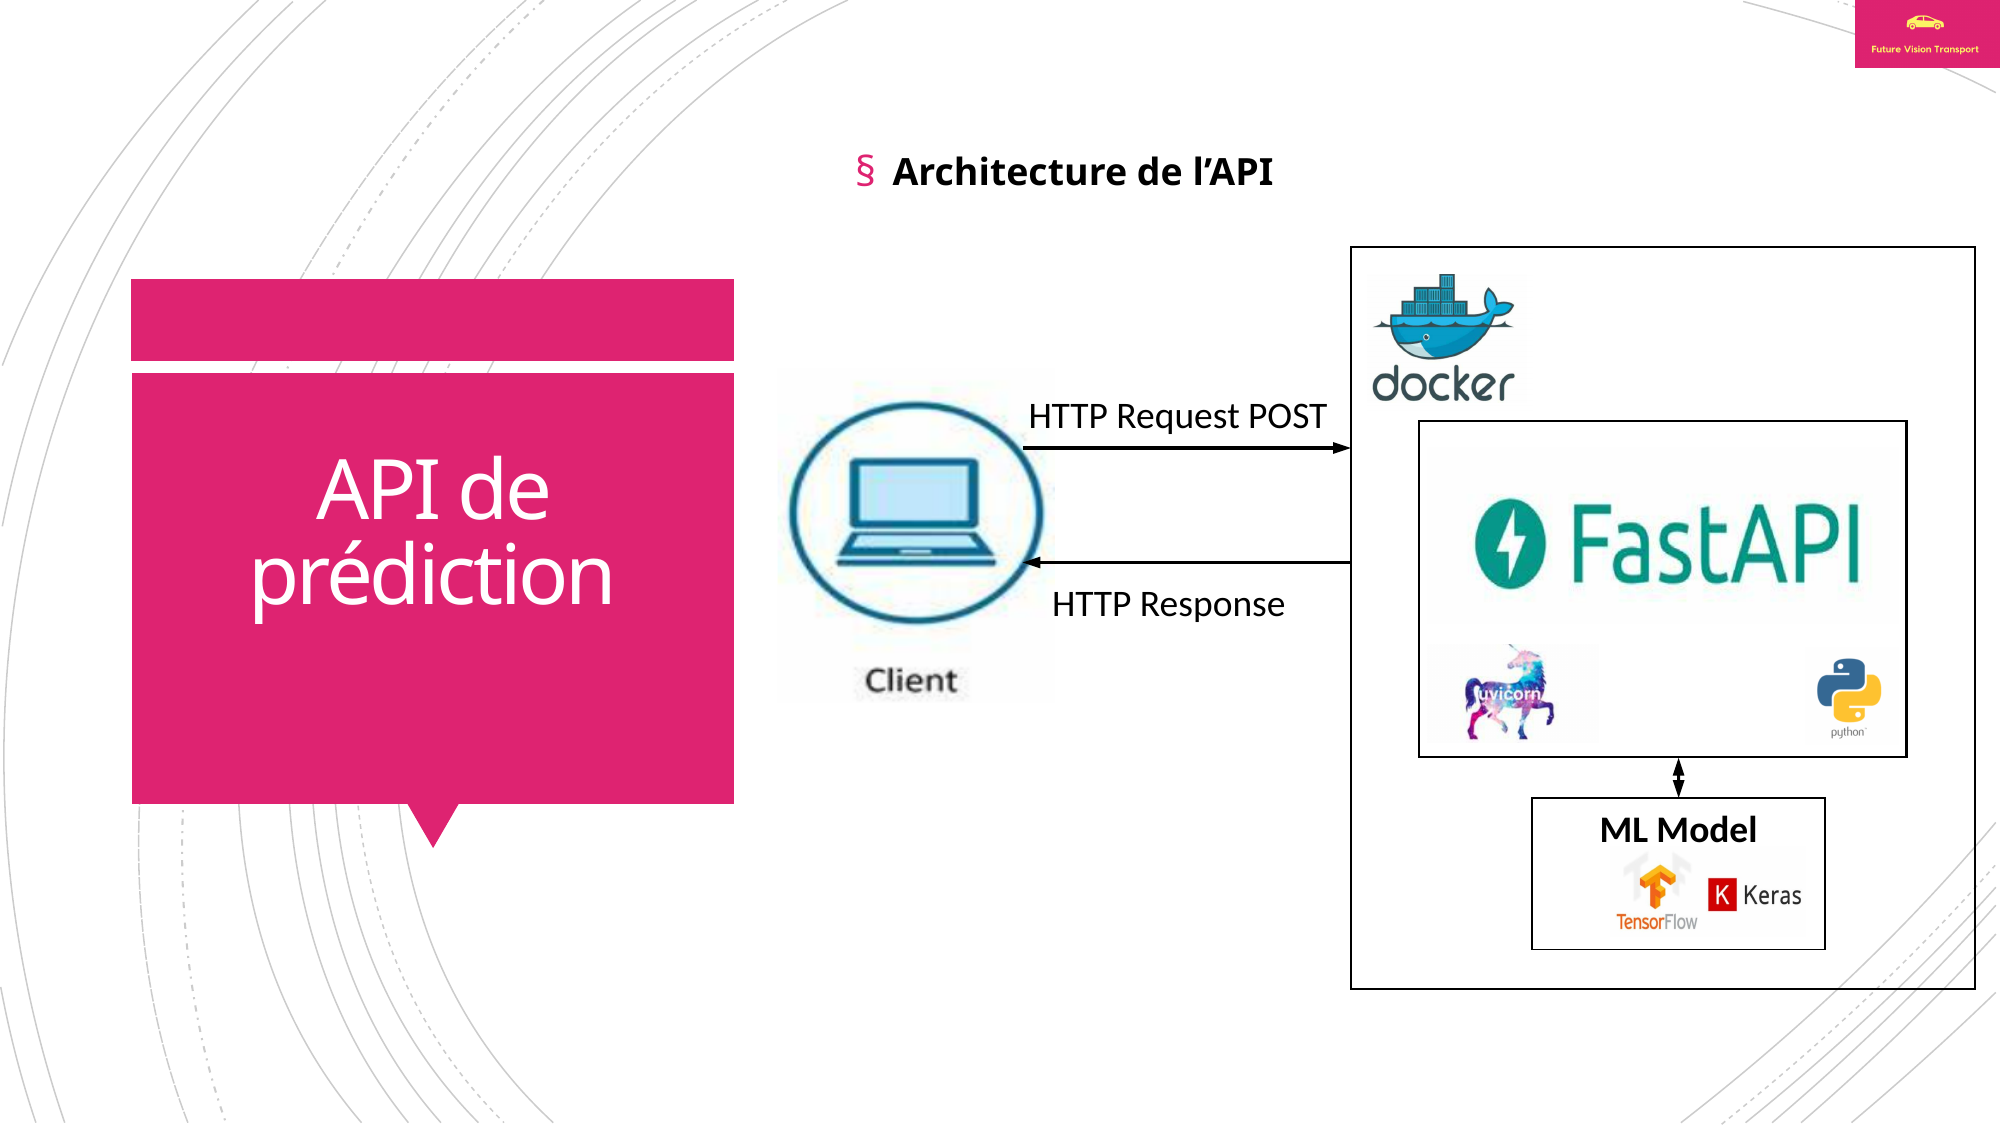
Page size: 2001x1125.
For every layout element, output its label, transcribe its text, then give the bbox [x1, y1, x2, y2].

picture [761, 368, 1055, 703]
text_box [1350, 246, 1976, 989]
text_box HTTP Request POST [970, 383, 1351, 445]
text_box HTTP Response [1037, 571, 1331, 633]
list Architecture de l’API [840, 131, 1869, 230]
picture [1610, 846, 1806, 937]
picture [1367, 270, 1533, 411]
picture [1855, 0, 2000, 68]
text_box ML Model [1532, 797, 1826, 950]
title API de prédiction [145, 383, 721, 789]
